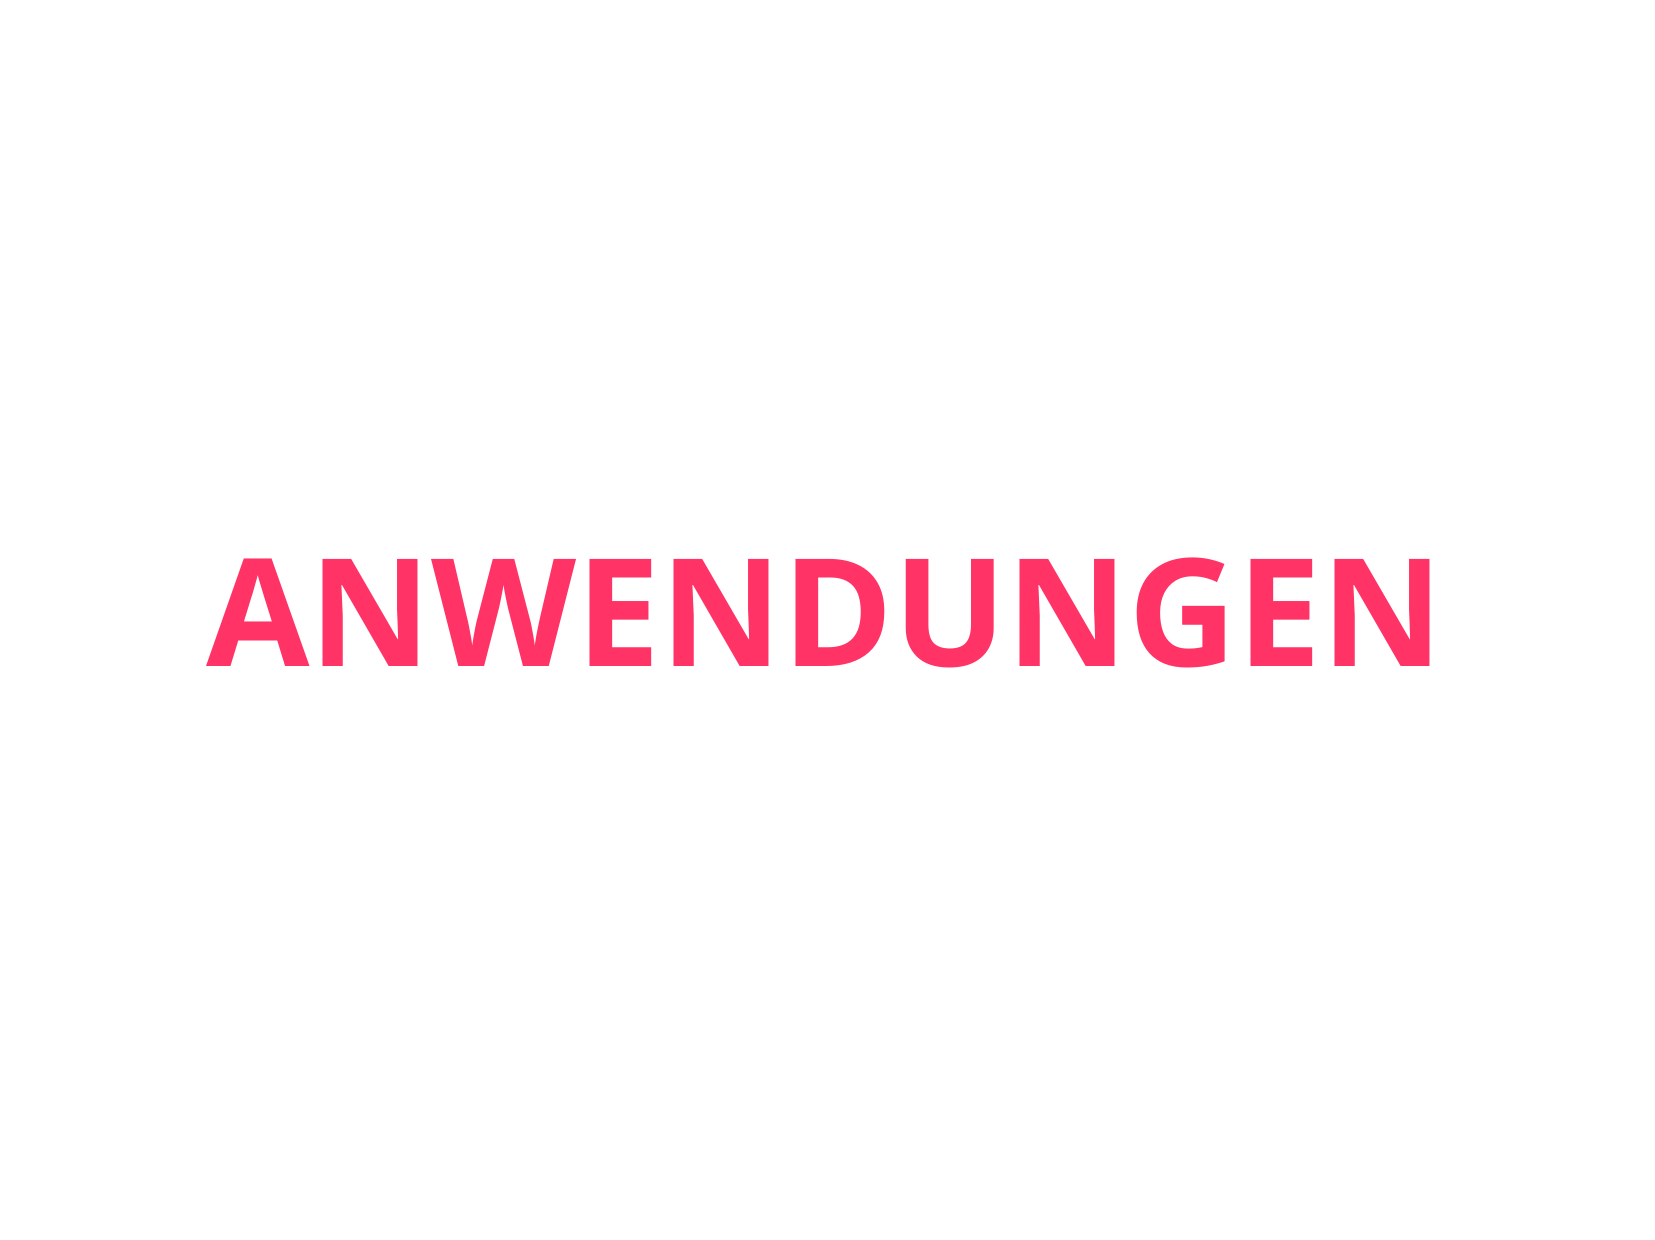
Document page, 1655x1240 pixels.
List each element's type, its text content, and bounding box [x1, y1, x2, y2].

text_box ANWENDUNGEN [150, 498, 1501, 682]
